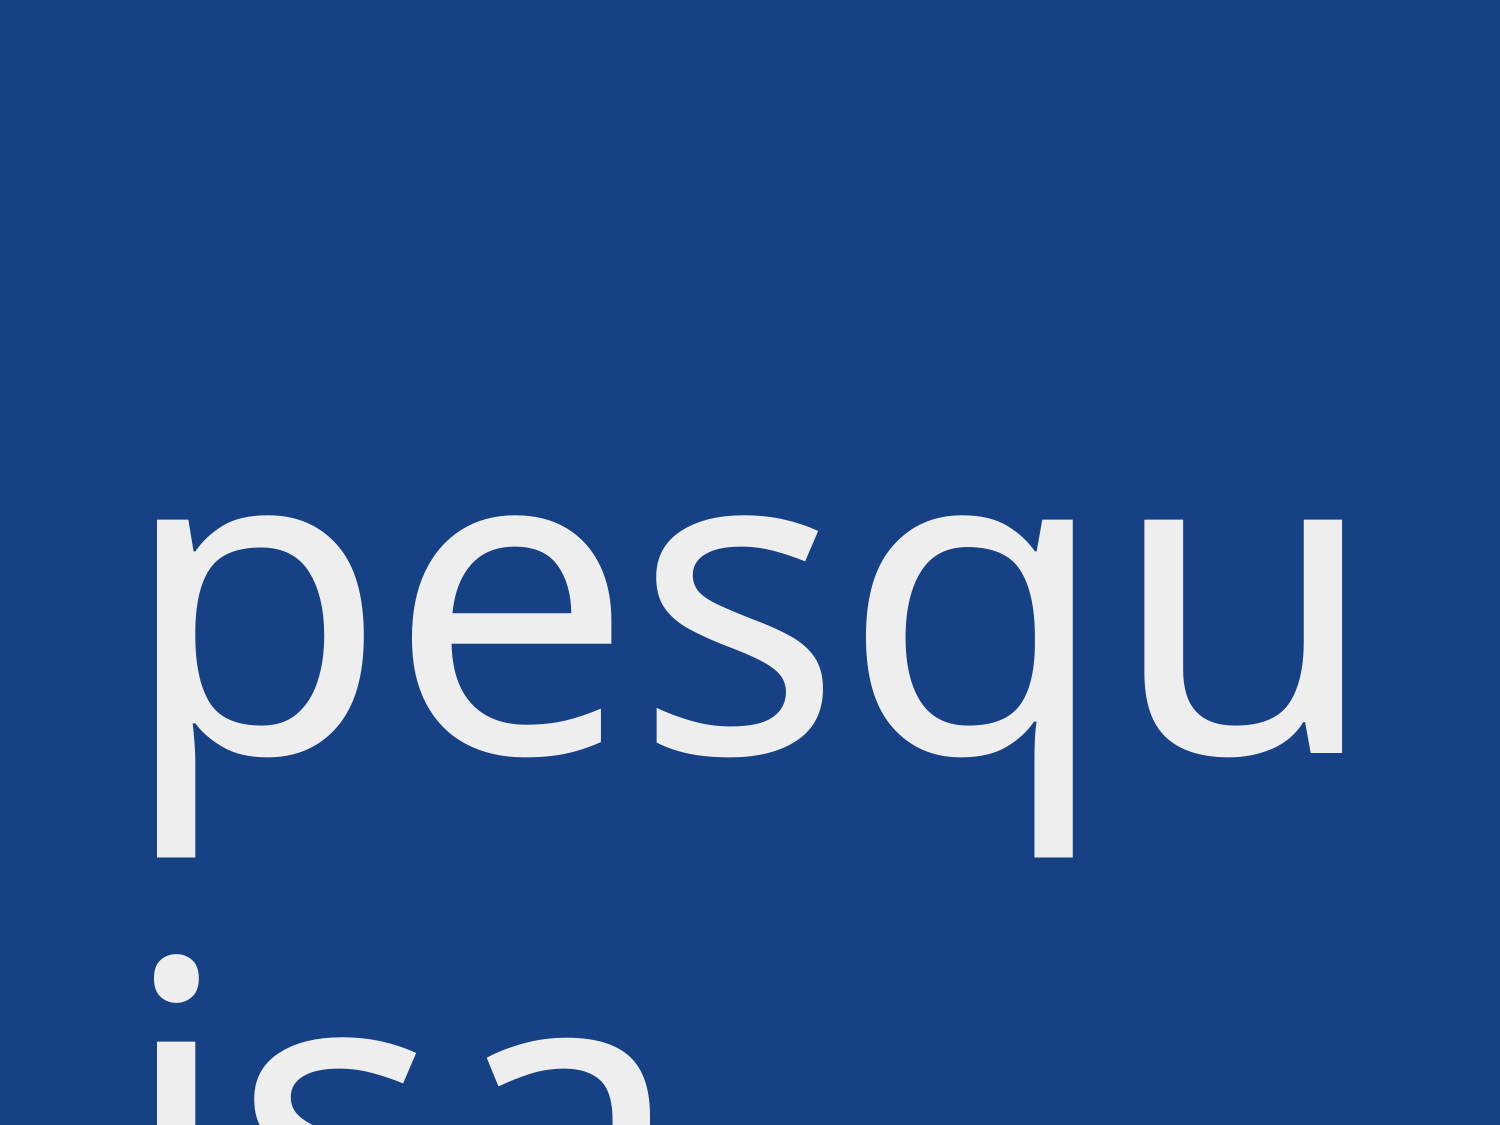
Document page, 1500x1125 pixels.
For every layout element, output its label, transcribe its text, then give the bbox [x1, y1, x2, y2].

title pesquisa [72, 310, 1428, 815]
